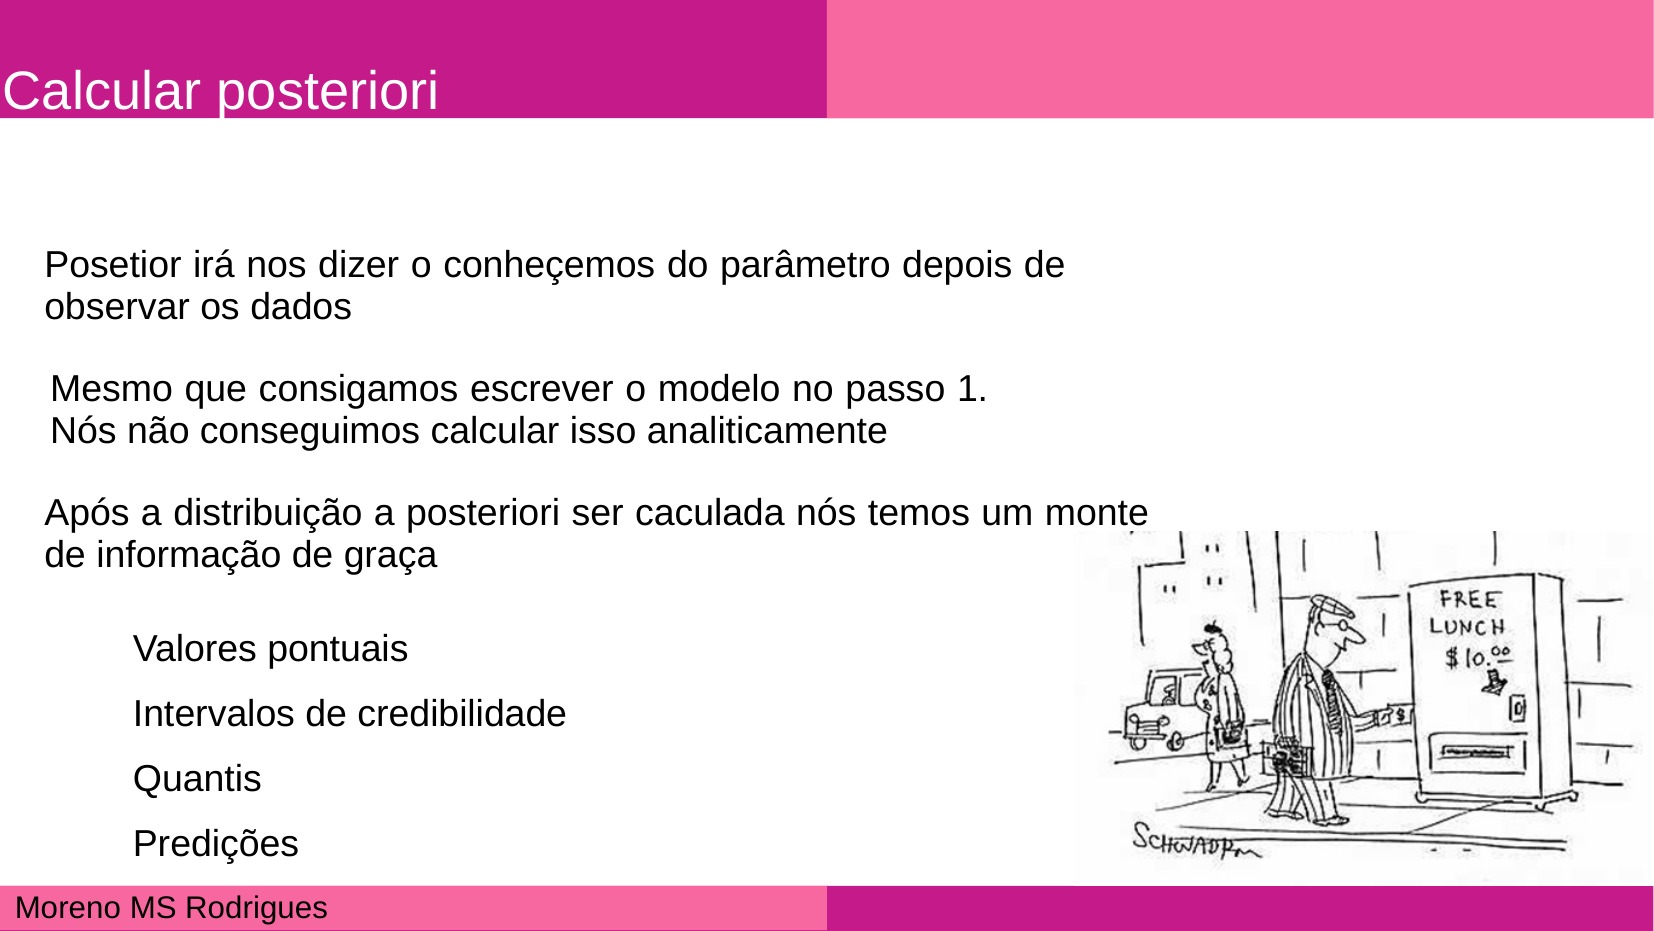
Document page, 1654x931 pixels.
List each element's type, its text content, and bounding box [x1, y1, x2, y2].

text_box Quantis [118, 750, 1074, 815]
text_box Posetior irá nos dizer o conheçemos do parâmetro depois de observar os dados [29, 236, 1211, 336]
text_box Moreno MS Rodrigues [0, 882, 404, 931]
text_box Mesmo que consigamos escrever o modelo no passo 1. Nós não conseguimos calcular isso analiticamente [35, 360, 1069, 460]
text_box [404, 886, 1654, 931]
text_box Intervalos de credibilidade [118, 685, 1074, 750]
text_box Após a distribuição a posteriori ser caculada nós temos um monte de informação de graça [29, 484, 1182, 584]
text_box Calcular posteriori [0, 53, 827, 190]
text_box [0, 0, 1654, 119]
text_box Valores pontuais [118, 620, 1074, 685]
text_box Predições [118, 815, 1152, 914]
picture [1074, 531, 1654, 886]
